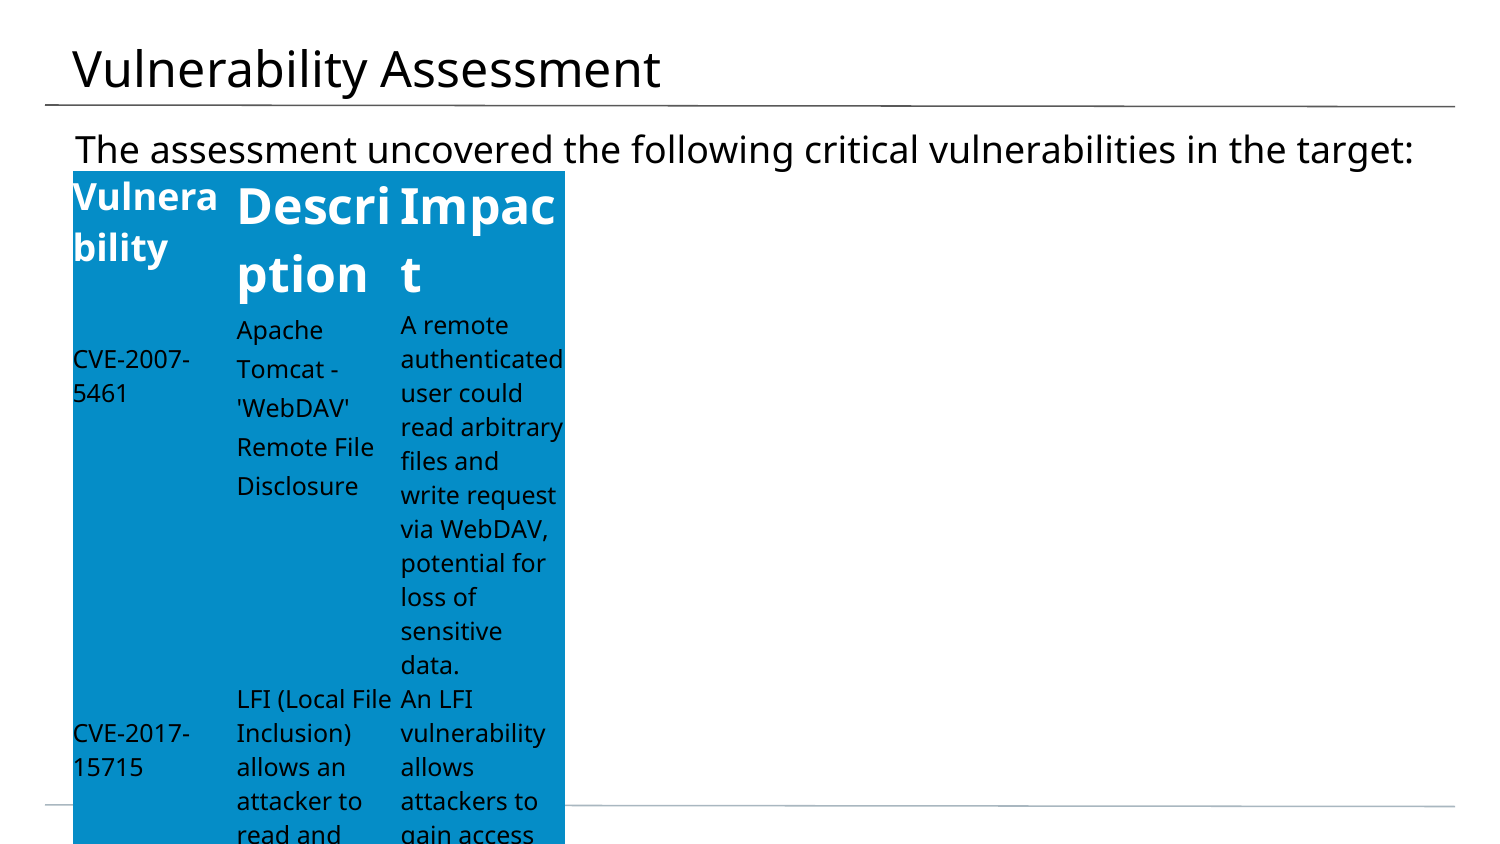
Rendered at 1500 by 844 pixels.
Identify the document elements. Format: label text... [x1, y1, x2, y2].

title Vulnerability Assessment [0, 7, 1500, 110]
table_cell A remote authenticated user could read arbitrary files and write request via WebDAV, potential for loss of sensitive data. [401, 307, 565, 682]
table_cell An LFI vulnerability allows attackers to gain access to sensitive credentials [401, 682, 565, 844]
table_header Vulnerability [73, 171, 237, 307]
table_header Description [237, 171, 401, 307]
table_cell CVE-2007-5461 [73, 307, 237, 682]
table_cell Apache Tomcat - 'WebDAV' Remote File Disclosure [237, 307, 401, 682]
table_cell CVE-2017-15715 [73, 682, 237, 844]
subtitle The assessment uncovered the following critical vulnerabilities in the target: [0, 110, 1500, 188]
table_cell LFI (Local File Inclusion) allows an attacker to read and likely execute files other than those intended to be served by the machine [237, 682, 401, 844]
table_header Impact [401, 171, 565, 307]
